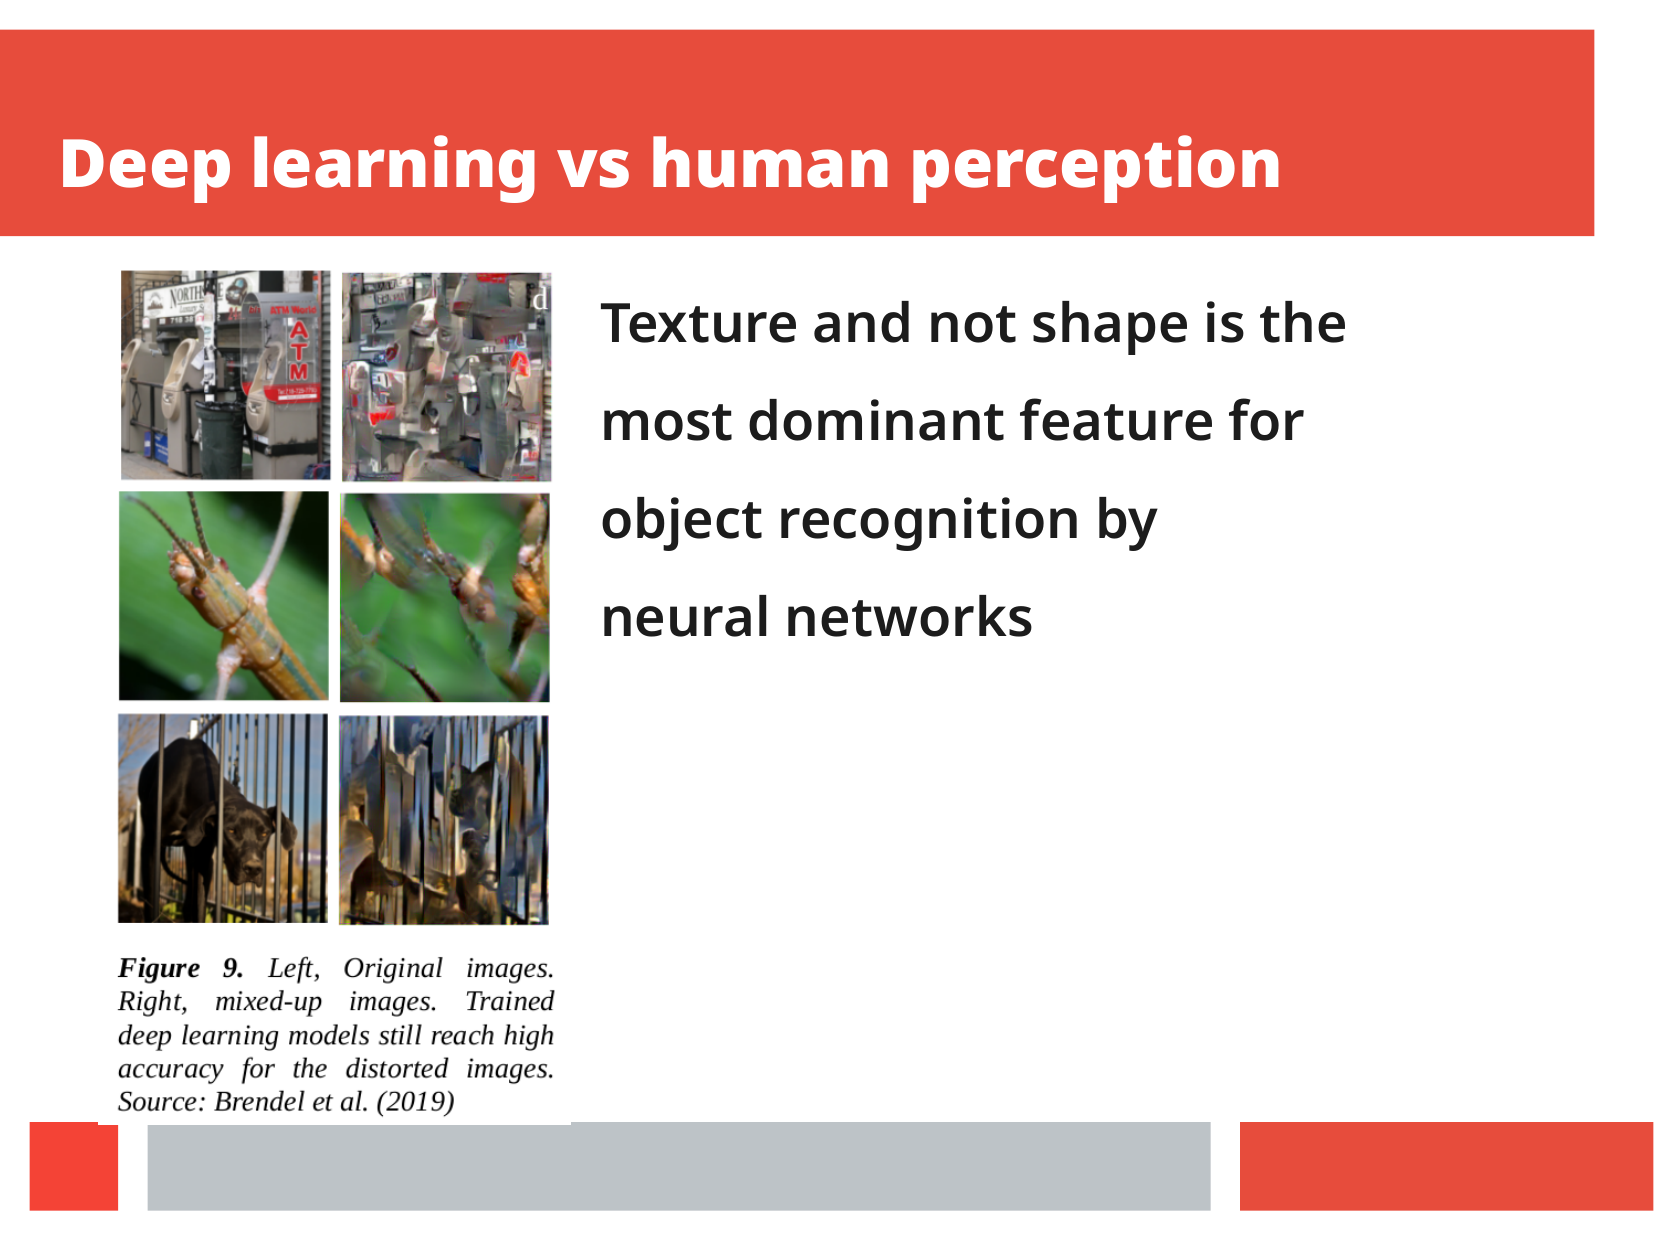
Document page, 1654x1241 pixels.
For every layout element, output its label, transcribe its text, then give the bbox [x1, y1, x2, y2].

title Deep learning vs human perception [59, 59, 1595, 207]
picture [98, 264, 571, 1126]
list Texture and not shape is the most dominant feature for object recognition by neural networks [600, 285, 1654, 1053]
